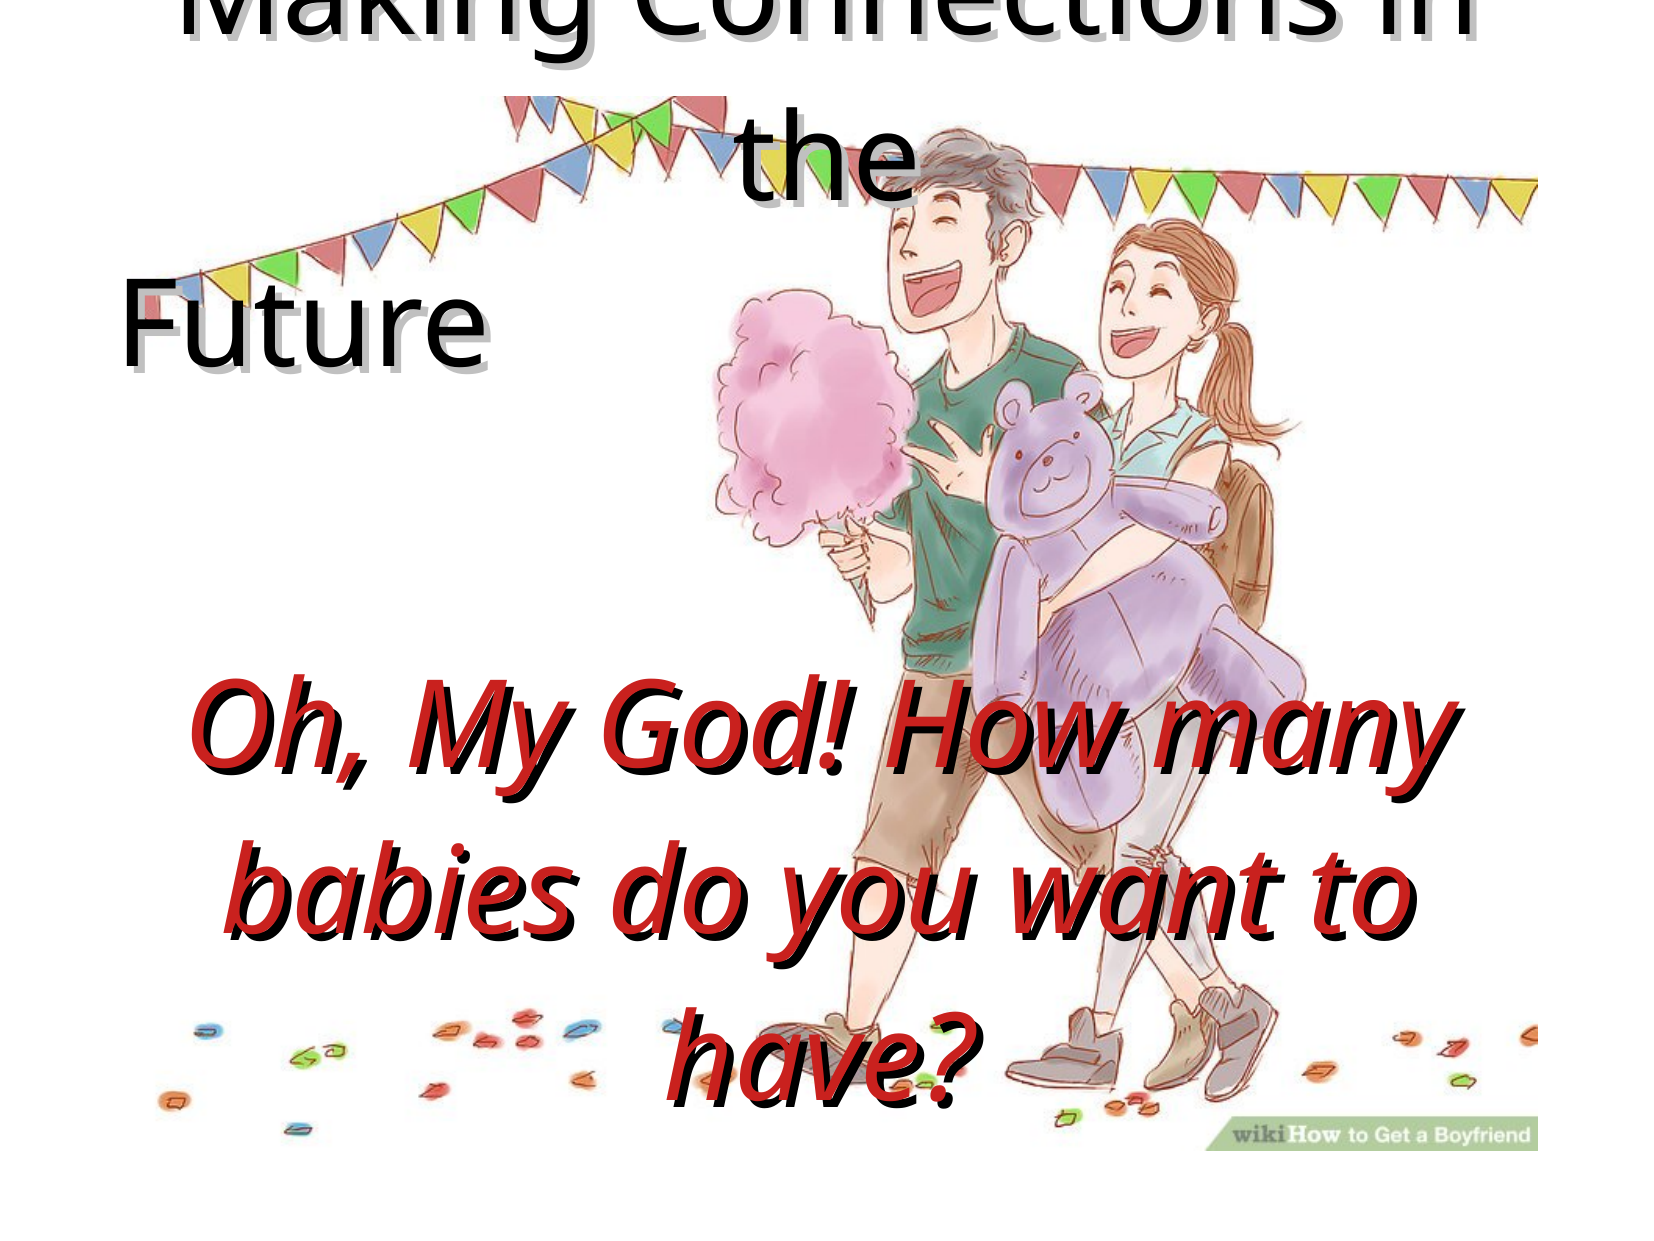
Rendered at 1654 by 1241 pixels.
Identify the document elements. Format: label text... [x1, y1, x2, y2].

picture [131, 292, 1538, 1151]
title Making Connections in the Future [82, 13, 1571, 292]
title Oh, My God! How many babies do you want to have? [105, 677, 1534, 1096]
